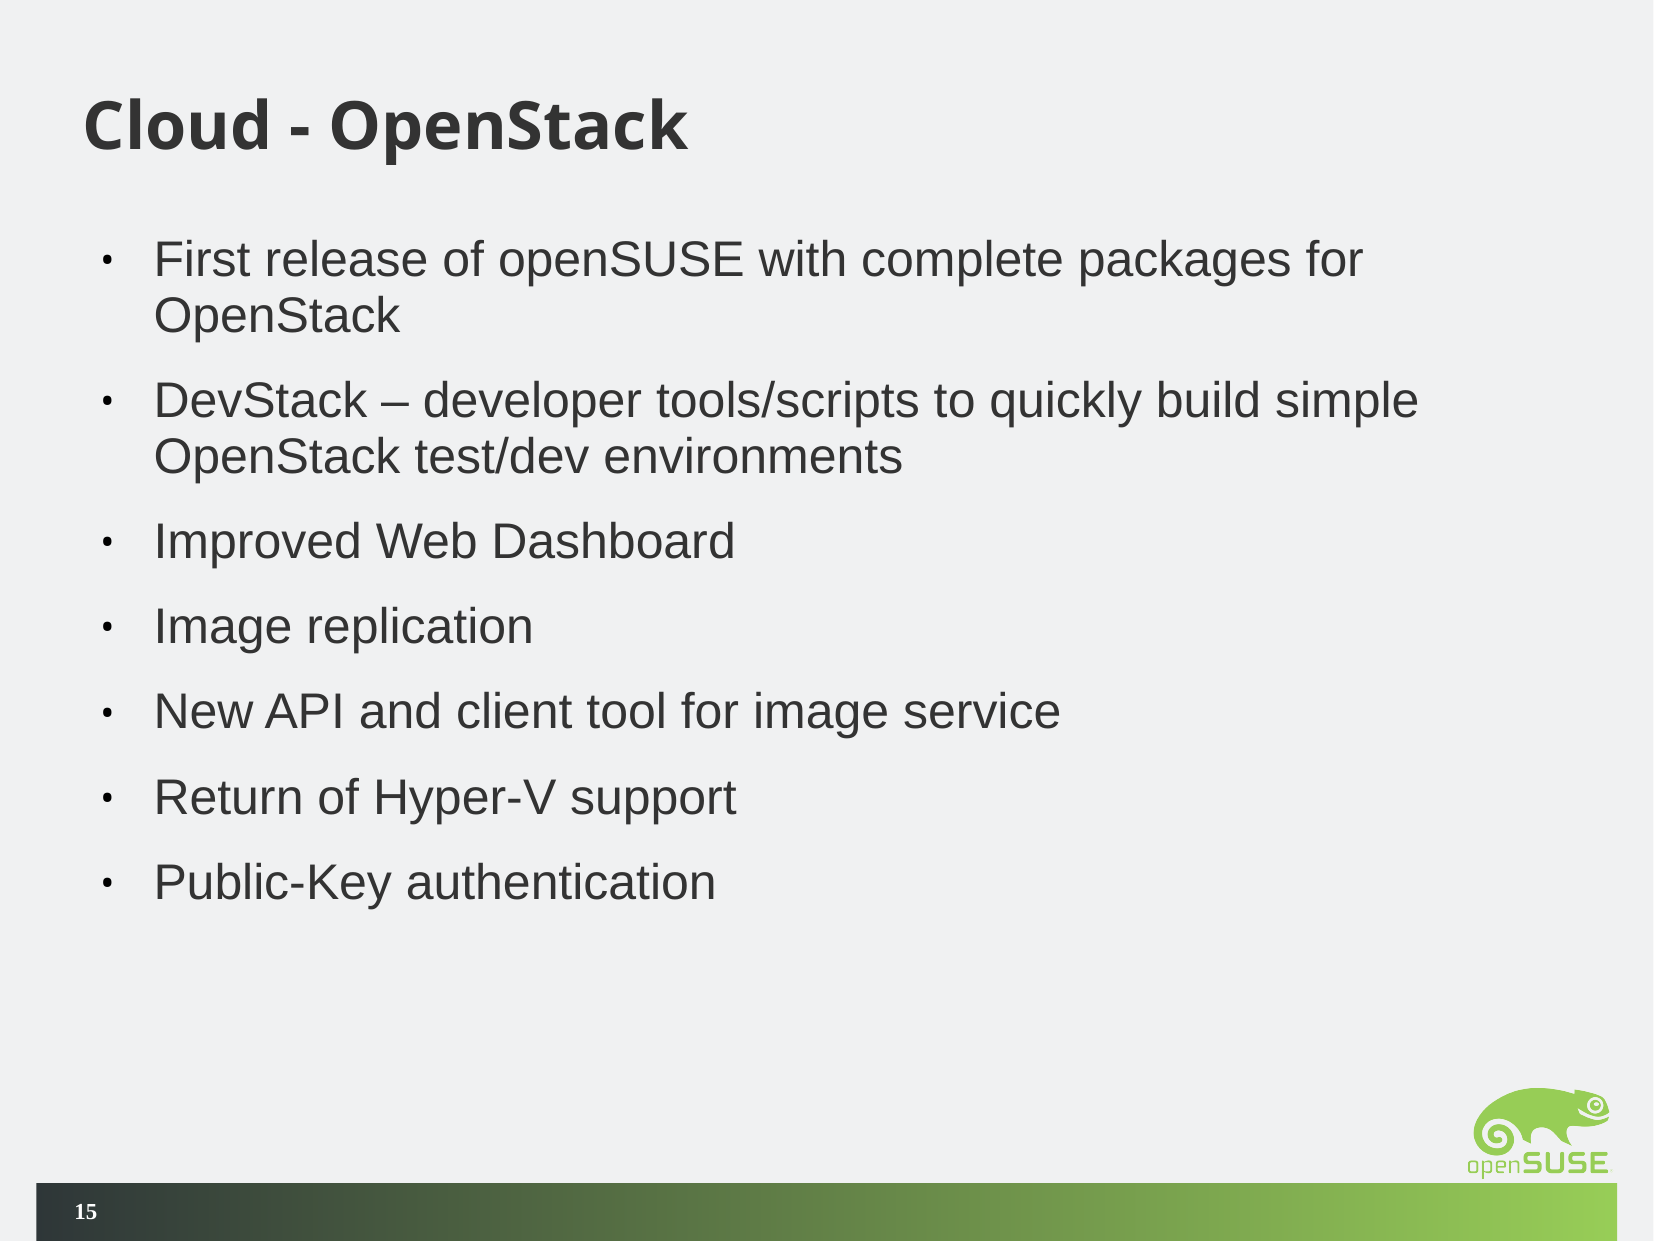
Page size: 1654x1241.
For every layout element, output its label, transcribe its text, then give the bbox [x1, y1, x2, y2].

title Cloud - OpenStack [82, 49, 1571, 198]
list First release of openSUSE with complete packages for OpenStack DevStack – developer tools/scripts to quickly build simple OpenStack test/dev environments Improved Web Dashboard Image replication New API and client tool for image service Return of Hyper-V support Public-Key authentication [82, 231, 1571, 951]
picture [0, 0, 1654, 1241]
